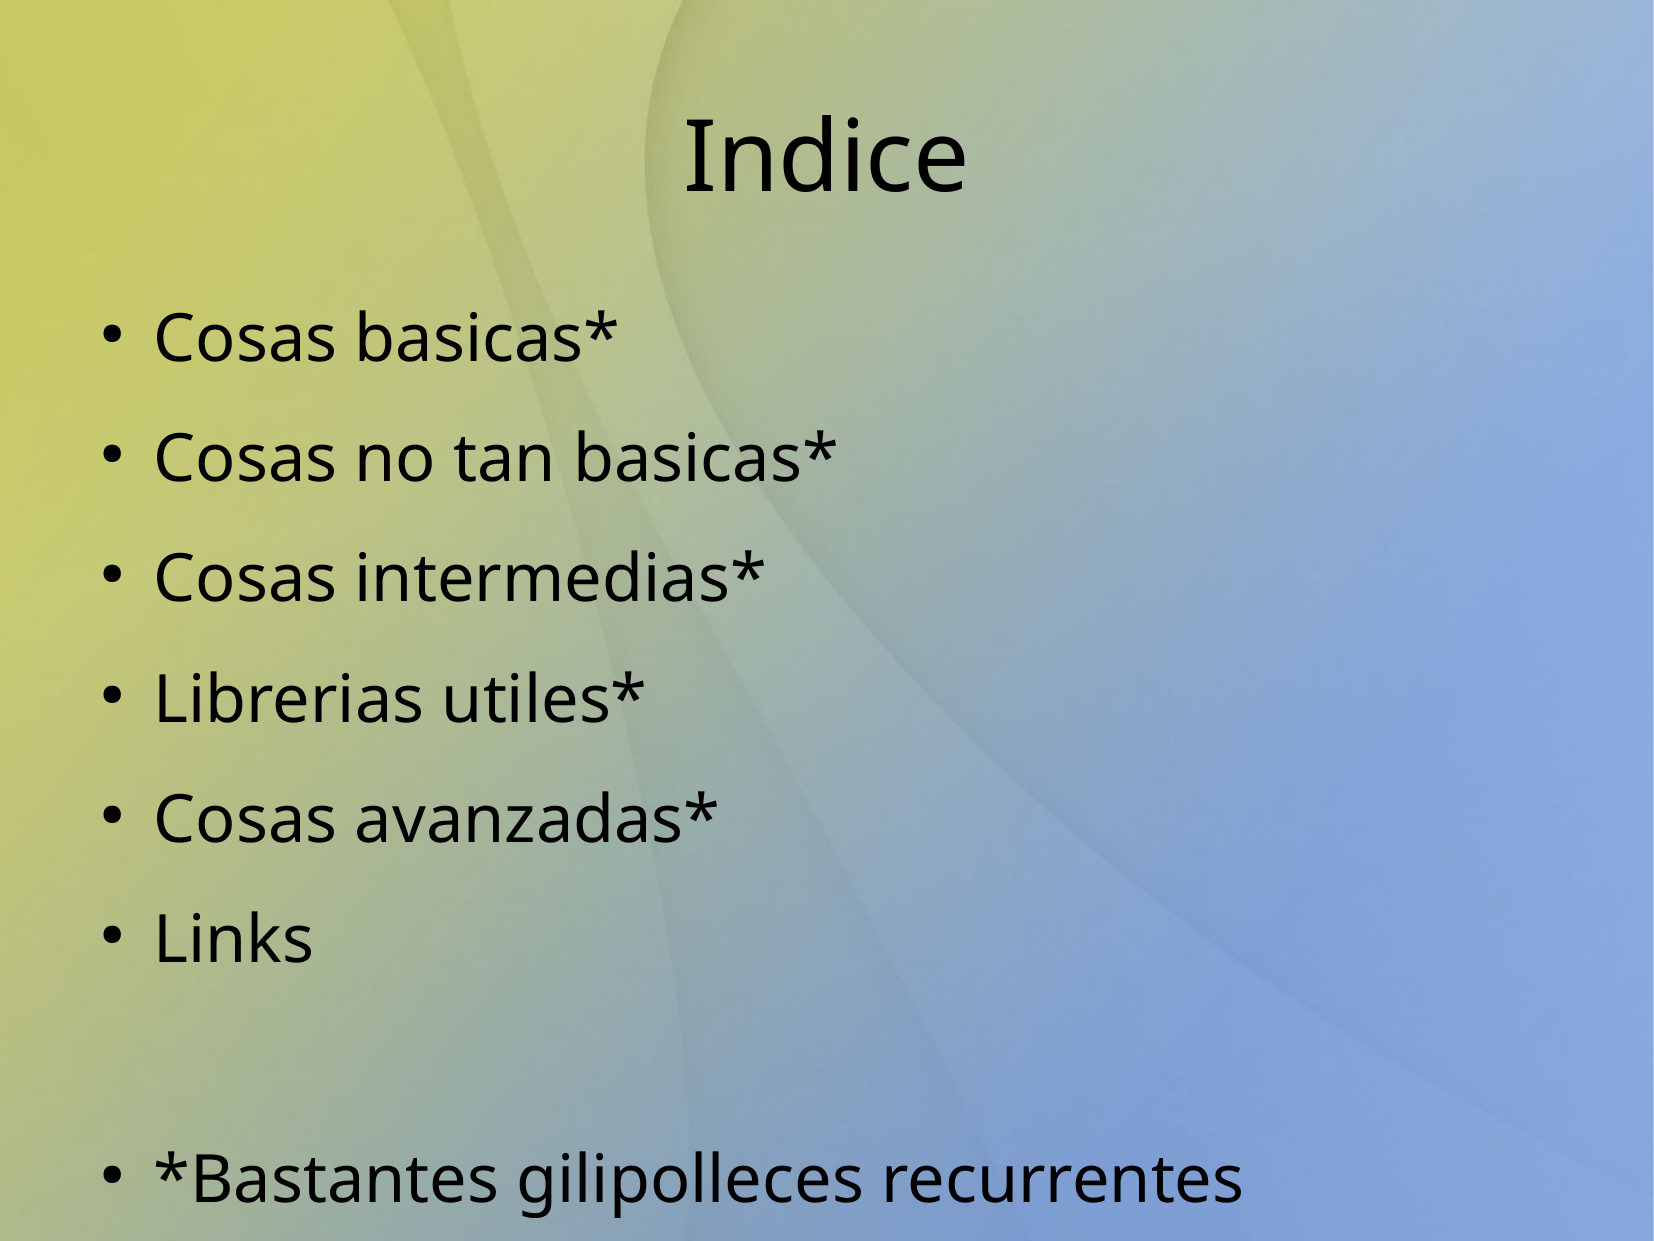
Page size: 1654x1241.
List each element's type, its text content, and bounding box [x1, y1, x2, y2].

list Cosas basicas* Cosas no tan basicas* Cosas intermedias* Librerias utiles* Cosas avanzadas* Links *Bastantes gilipolleces recurrentes [82, 290, 1571, 1119]
title Indice [82, 49, 1571, 257]
picture [0, 0, 1654, 1241]
